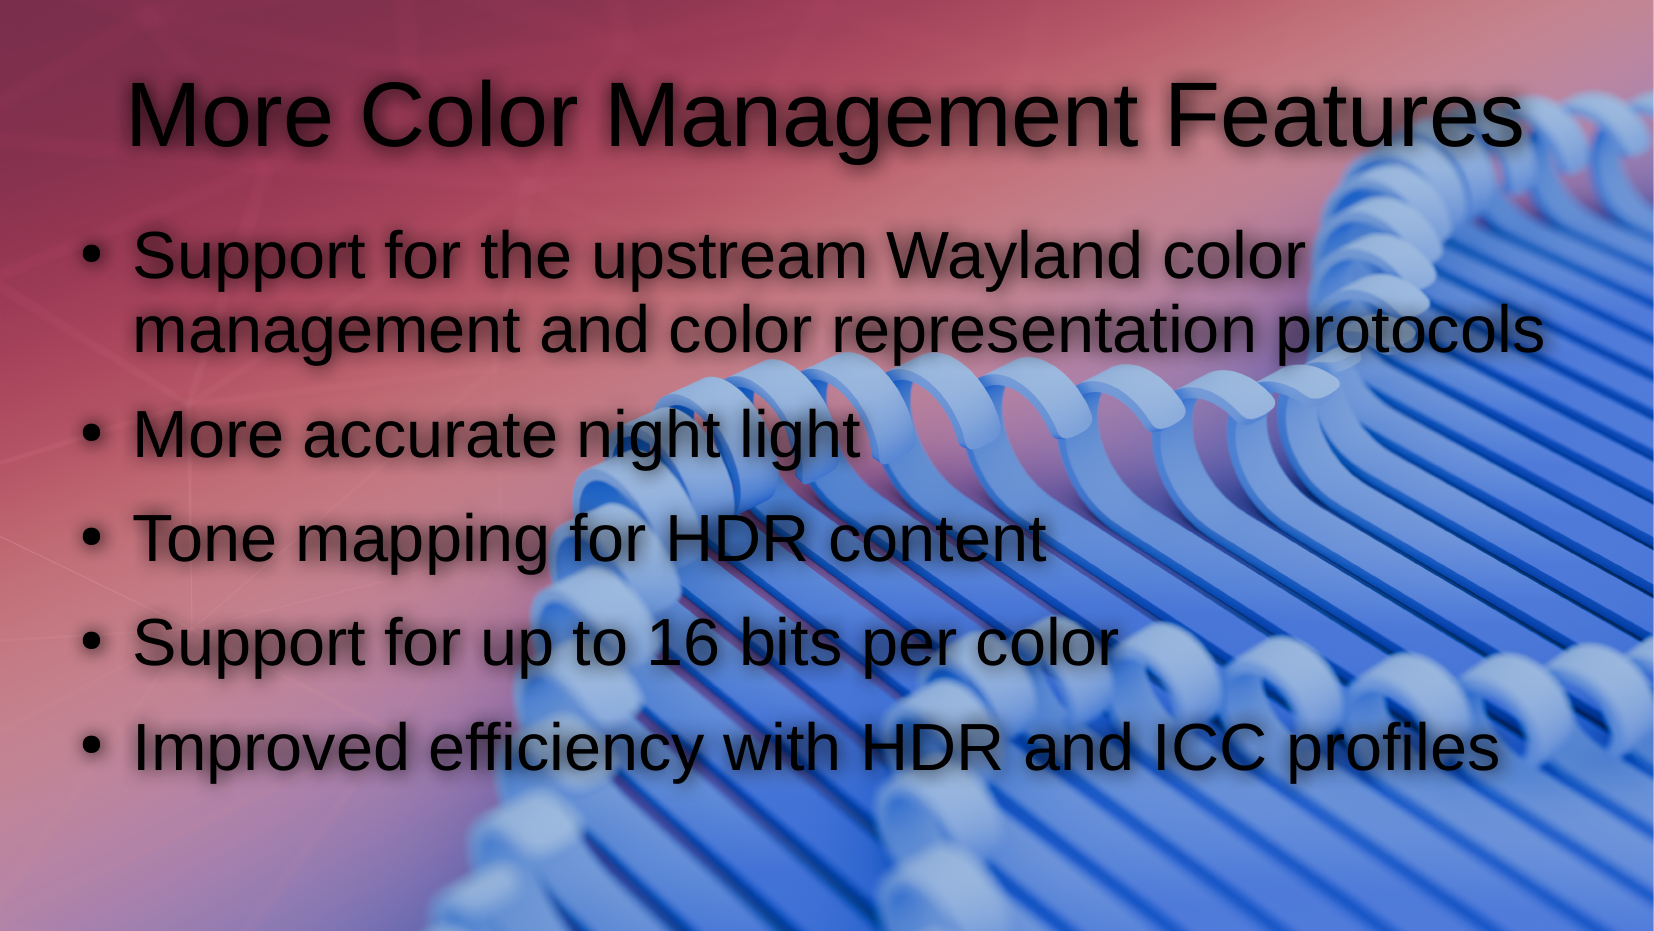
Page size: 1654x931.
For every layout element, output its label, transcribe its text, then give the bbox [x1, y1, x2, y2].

title More Color Management Features [82, 37, 1571, 193]
picture [0, 0, 1654, 931]
list Support for the upstream Wayland color management and color representation protocols More accurate night light Tone mapping for HDR content Support for up to 16 bits per color Improved efficiency with HDR and ICC profiles [61, 217, 1592, 901]
